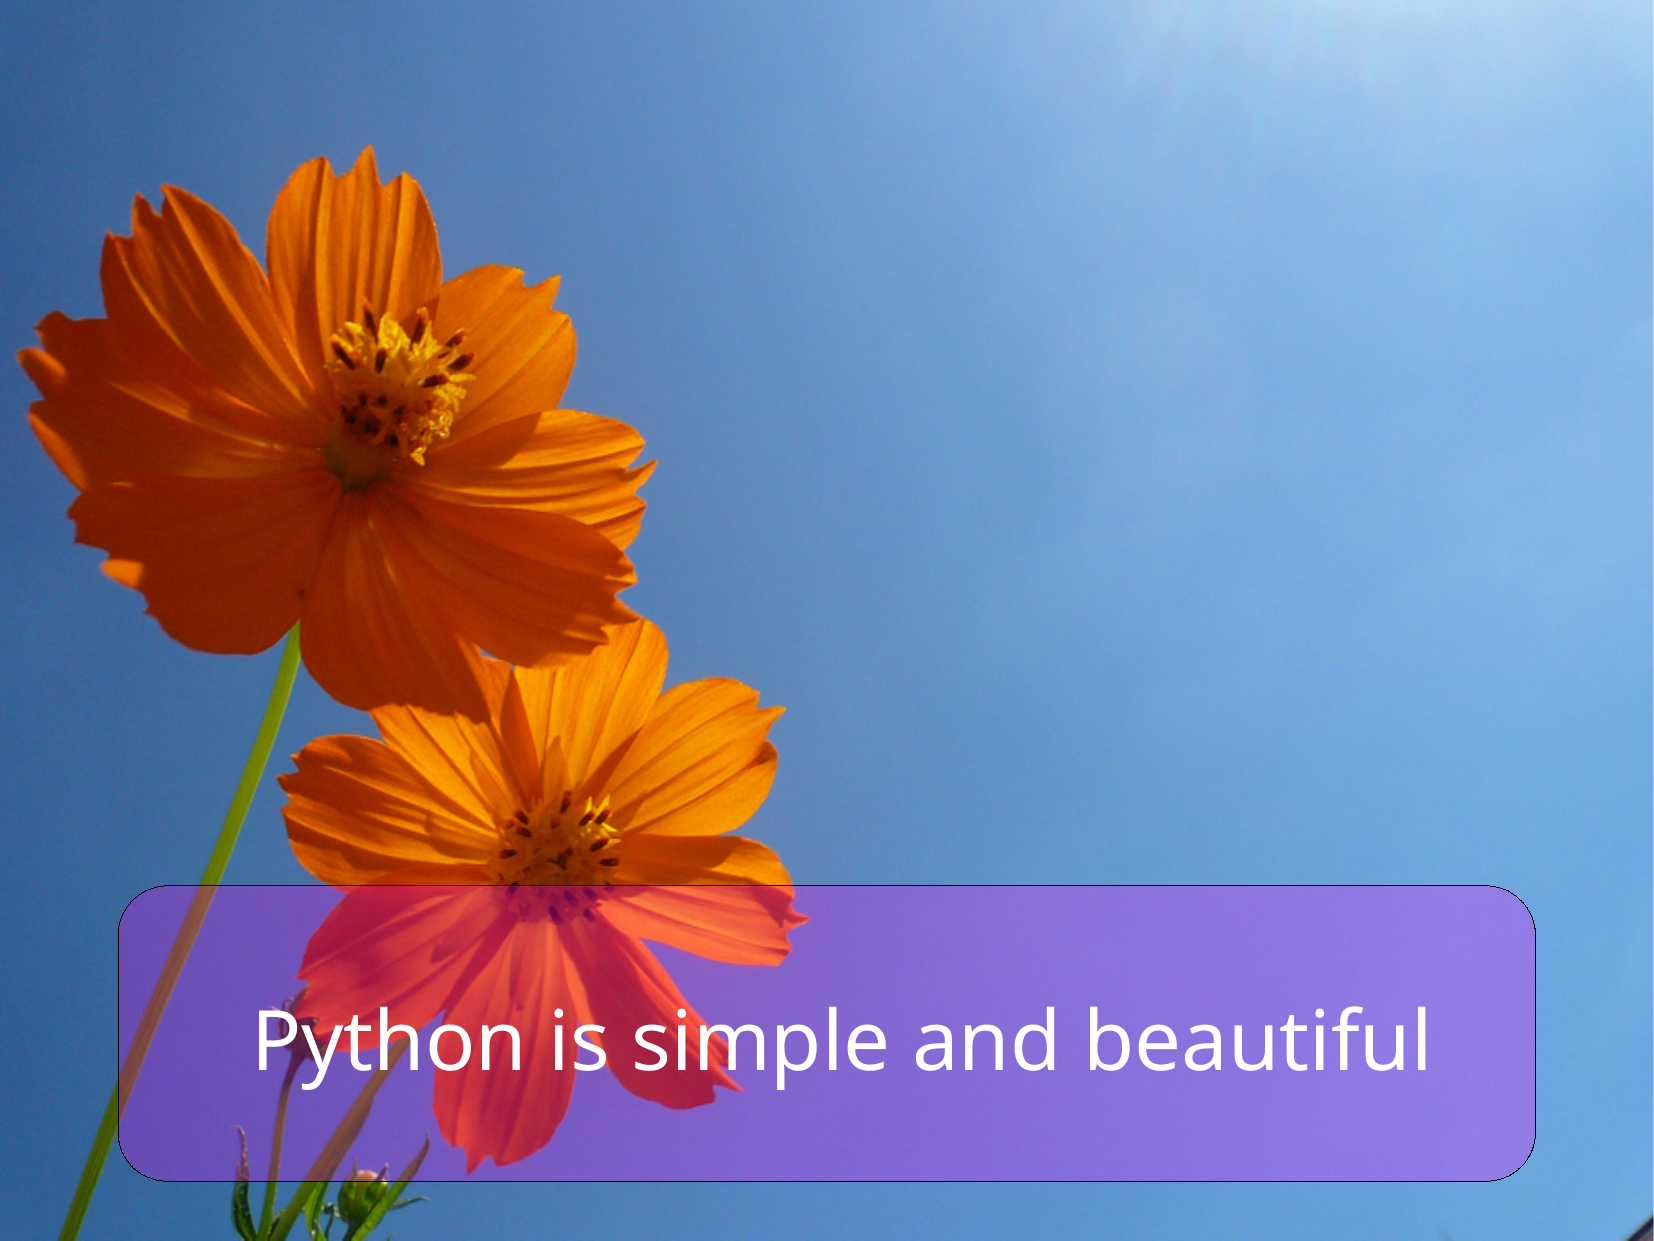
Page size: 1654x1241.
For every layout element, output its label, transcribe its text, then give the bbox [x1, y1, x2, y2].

picture [0, 0, 1654, 1241]
text_box [118, 885, 1536, 1182]
text_box Python is simple and beautiful [236, 974, 1477, 1152]
